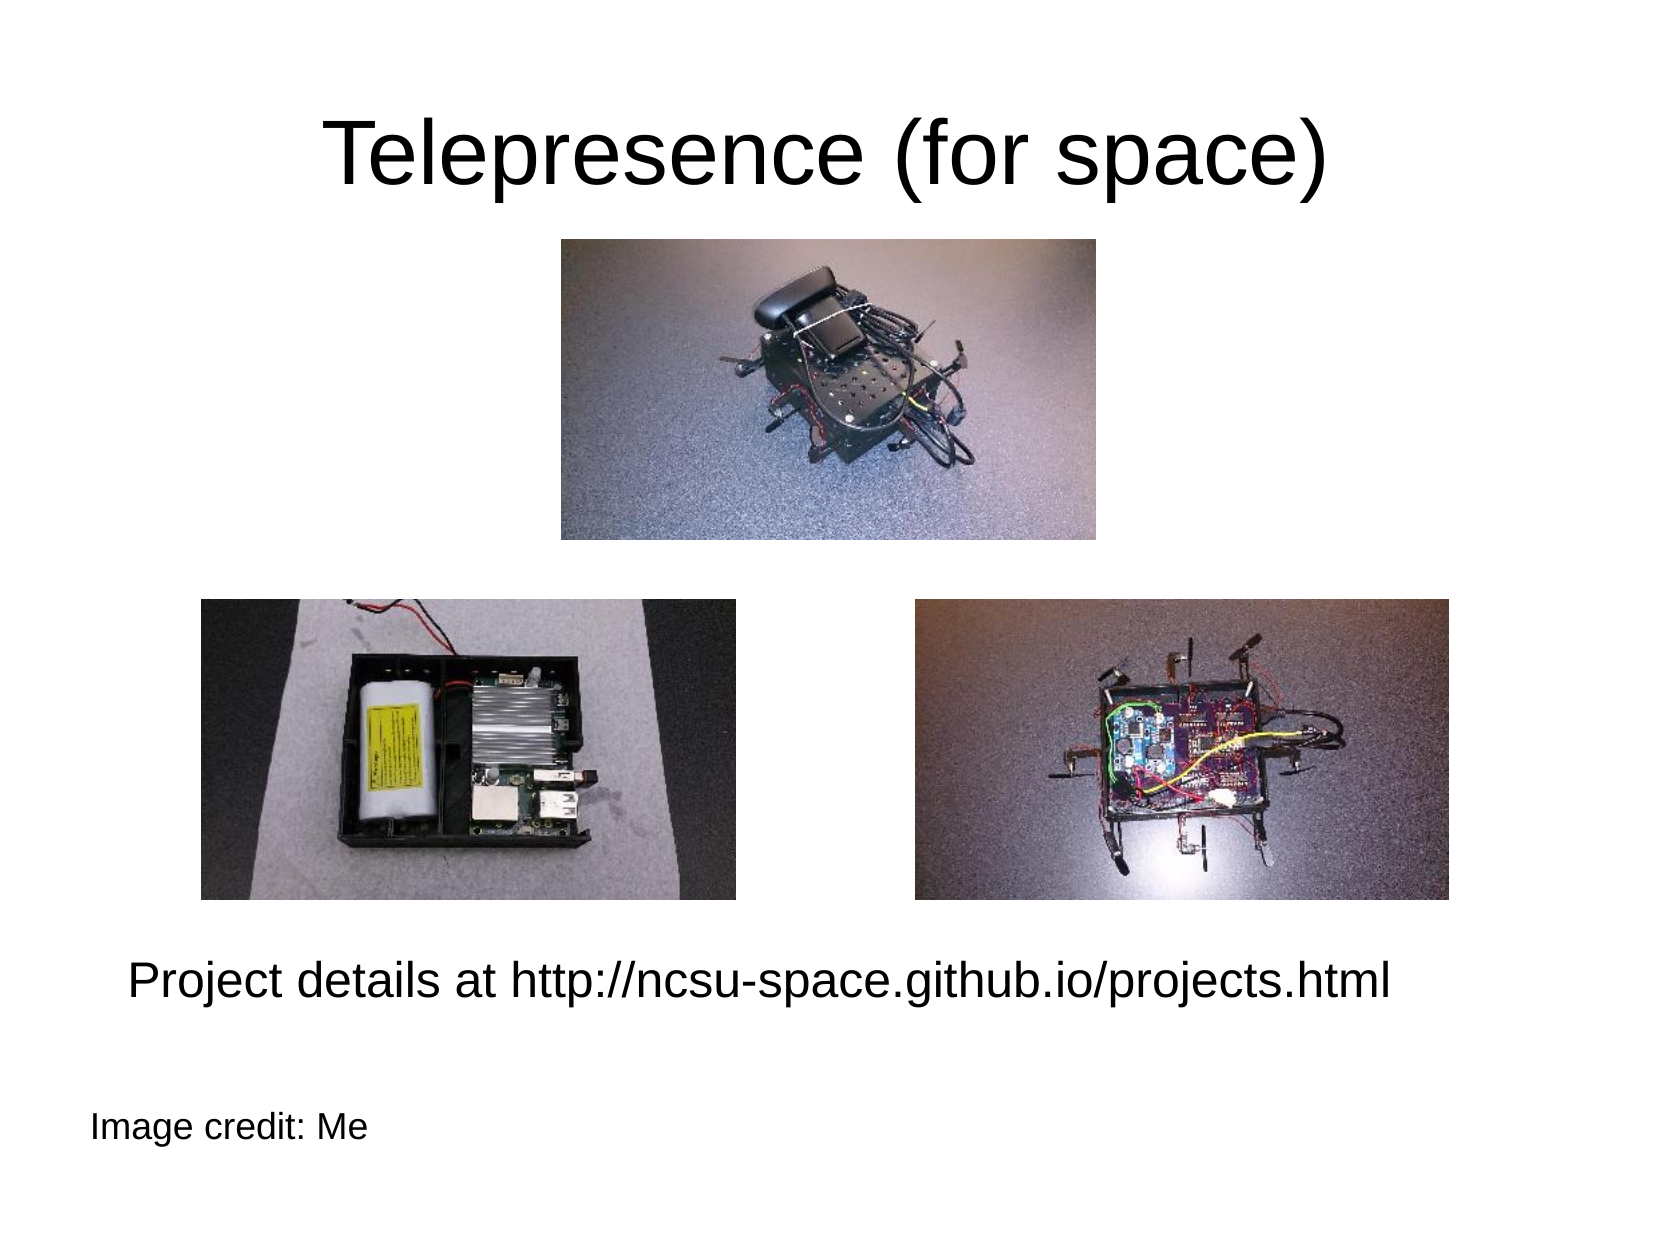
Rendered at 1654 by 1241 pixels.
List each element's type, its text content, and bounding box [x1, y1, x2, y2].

title Telepresence (for space) [82, 49, 1571, 257]
picture [915, 599, 1449, 901]
picture [561, 239, 1096, 541]
picture [201, 599, 736, 901]
text_box Project details at http://ncsu-space.github.io/projects.html [112, 945, 1553, 1072]
text_box Image credit: Me [75, 1098, 384, 1156]
